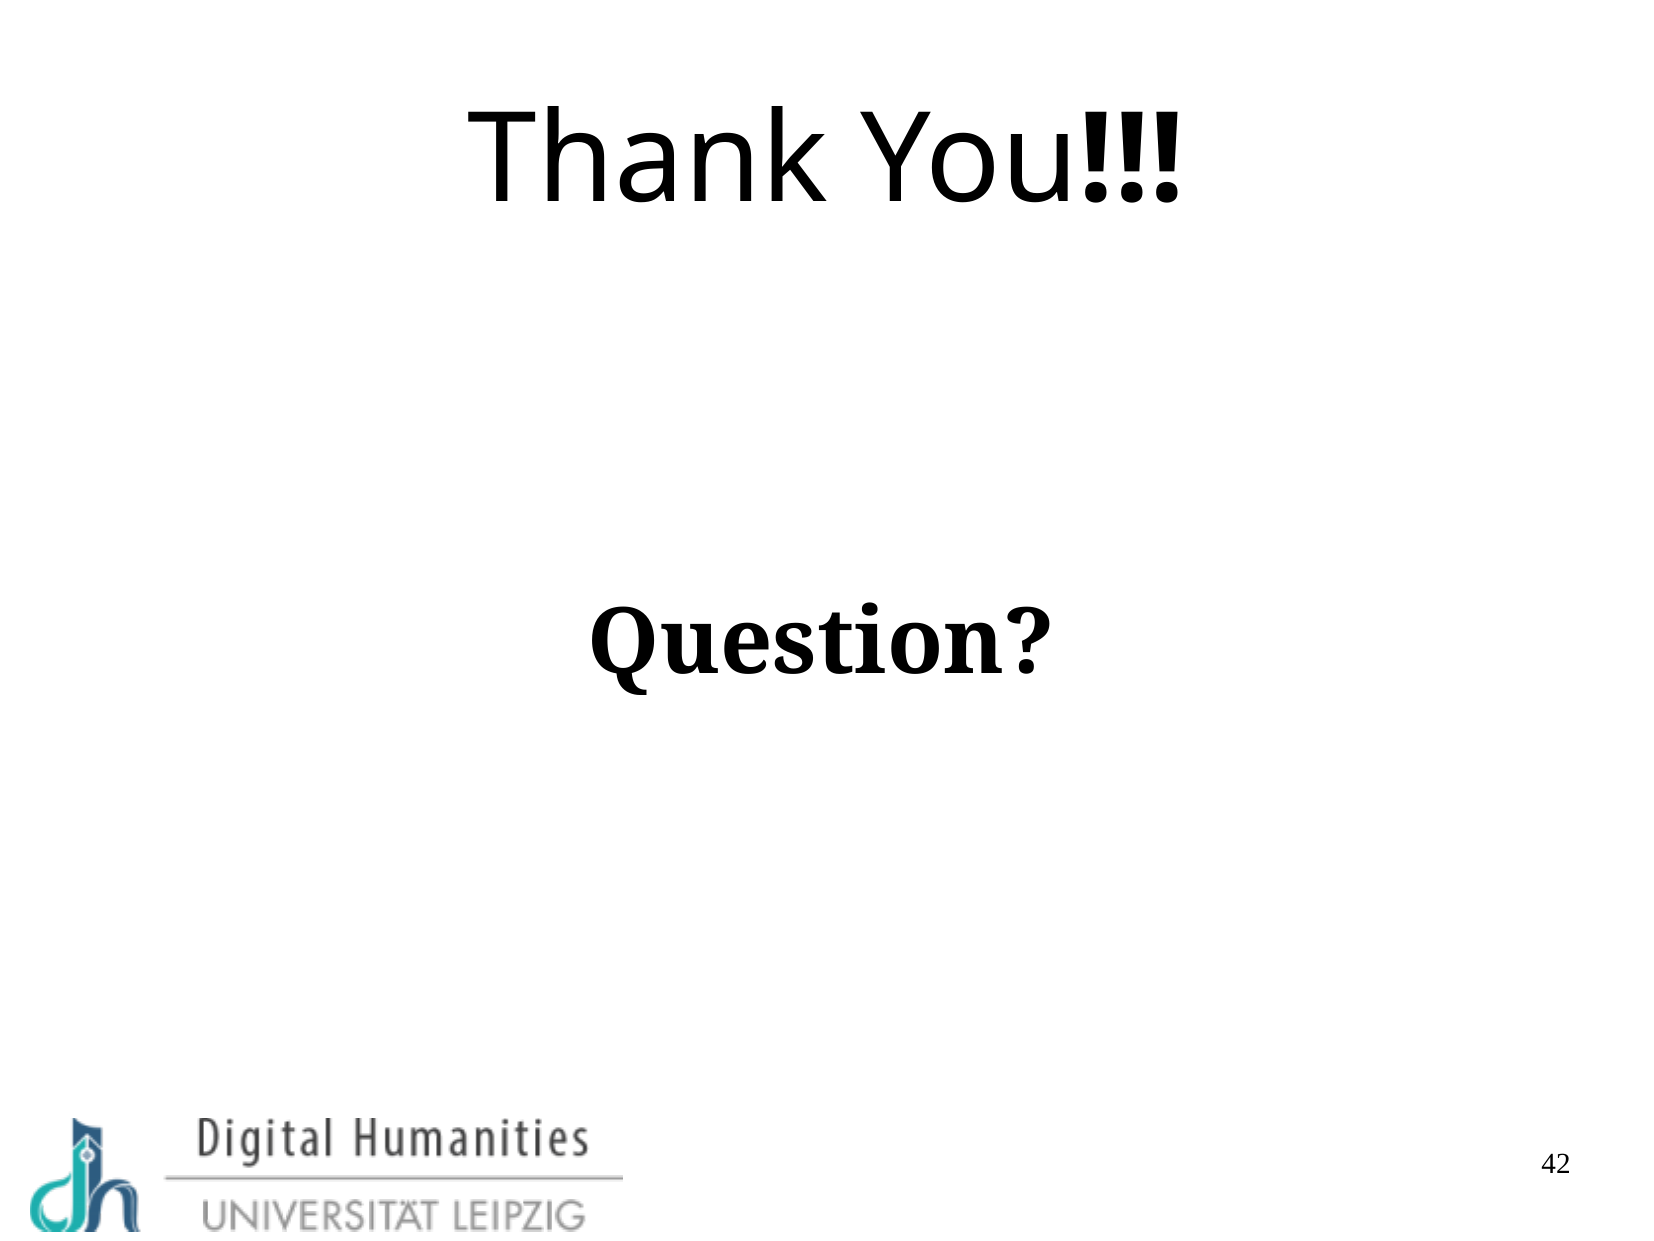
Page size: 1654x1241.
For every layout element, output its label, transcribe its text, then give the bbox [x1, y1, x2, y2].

list Question? [41, 575, 1531, 781]
title Thank You!!! [82, 49, 1571, 257]
picture [30, 1118, 623, 1232]
